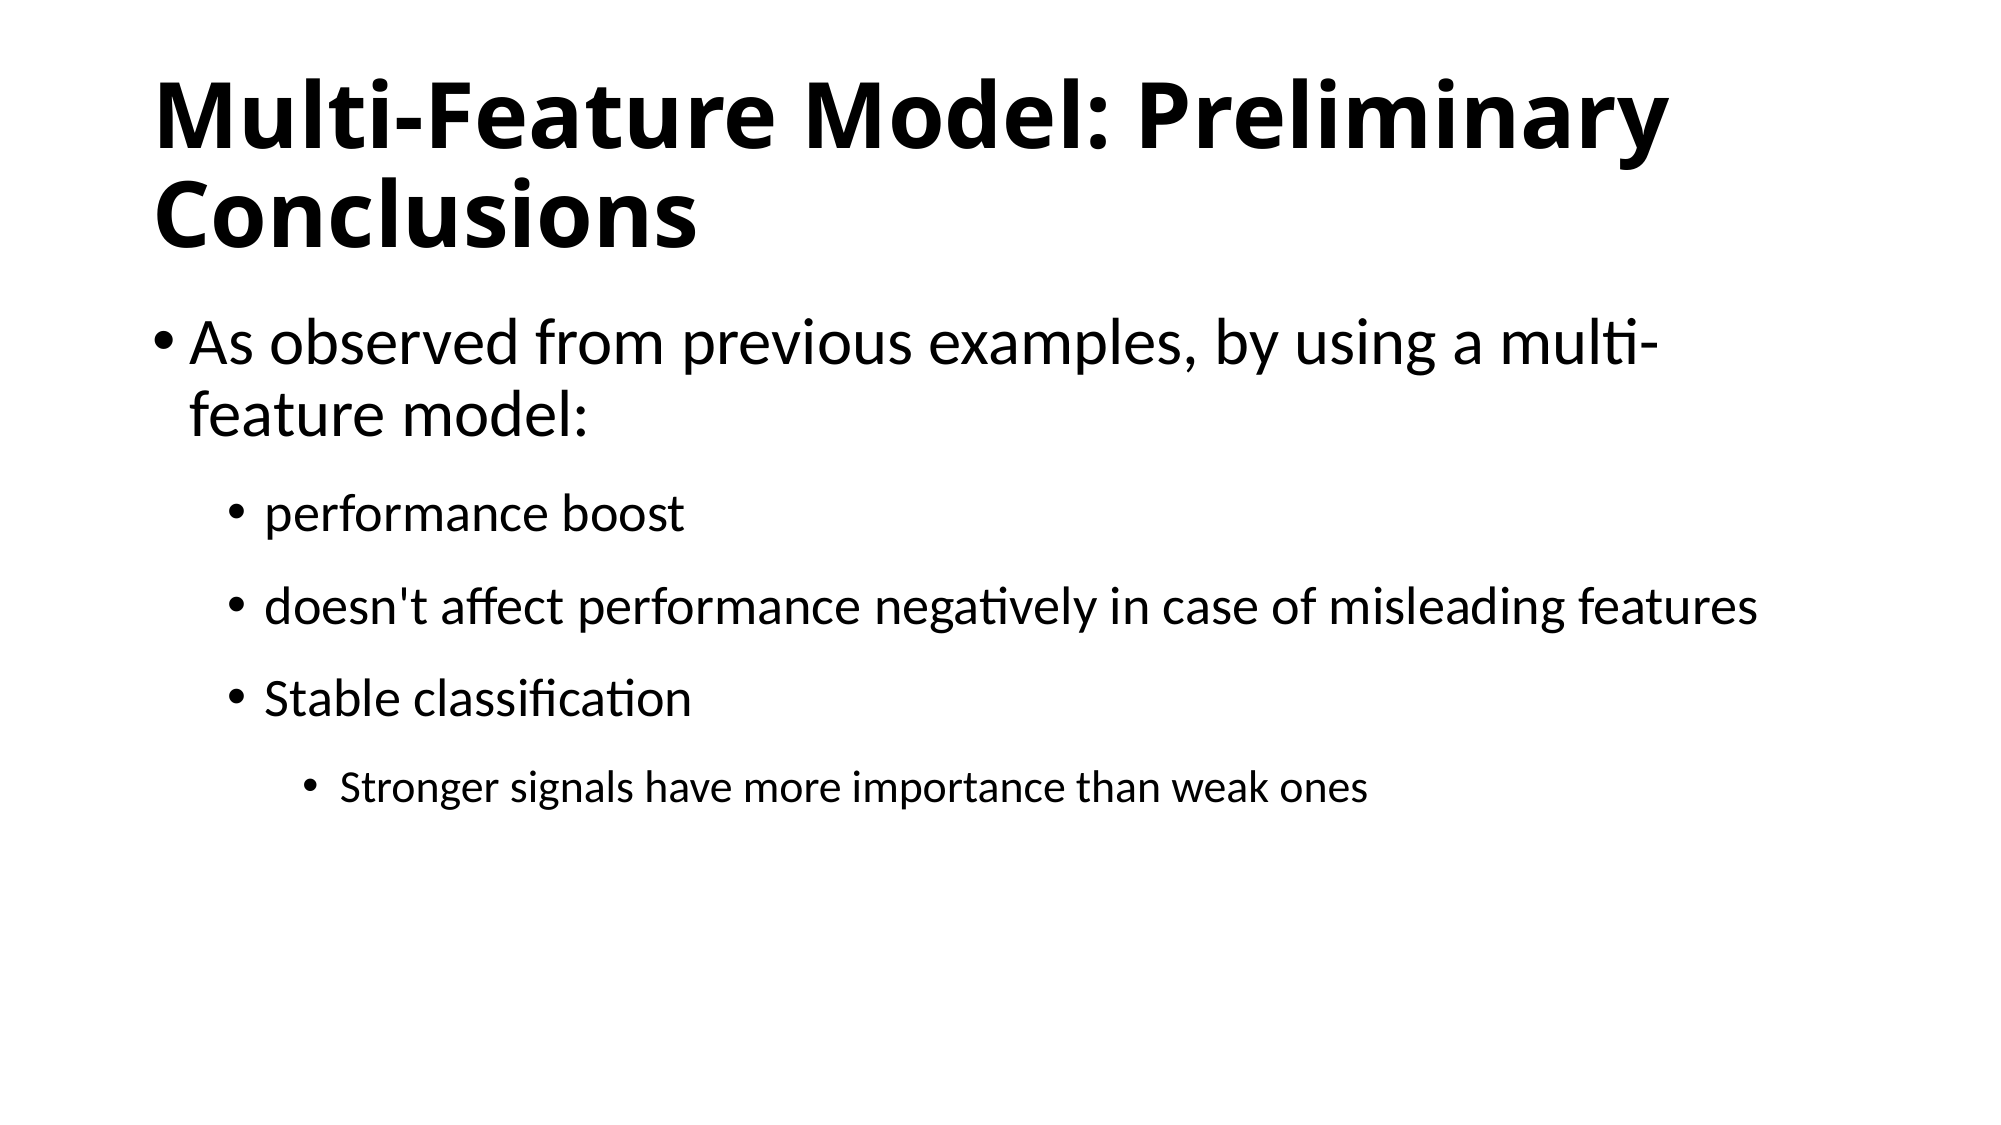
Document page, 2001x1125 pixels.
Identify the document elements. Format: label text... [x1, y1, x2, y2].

title Multi-Feature Model: Preliminary Conclusions [137, 59, 1863, 278]
list As observed from previous examples, by using a multi-feature model: performance boost doesn't affect performance negatively in case of misleading features Stable classification Stronger signals have more importance than weak ones [137, 299, 1863, 1014]
